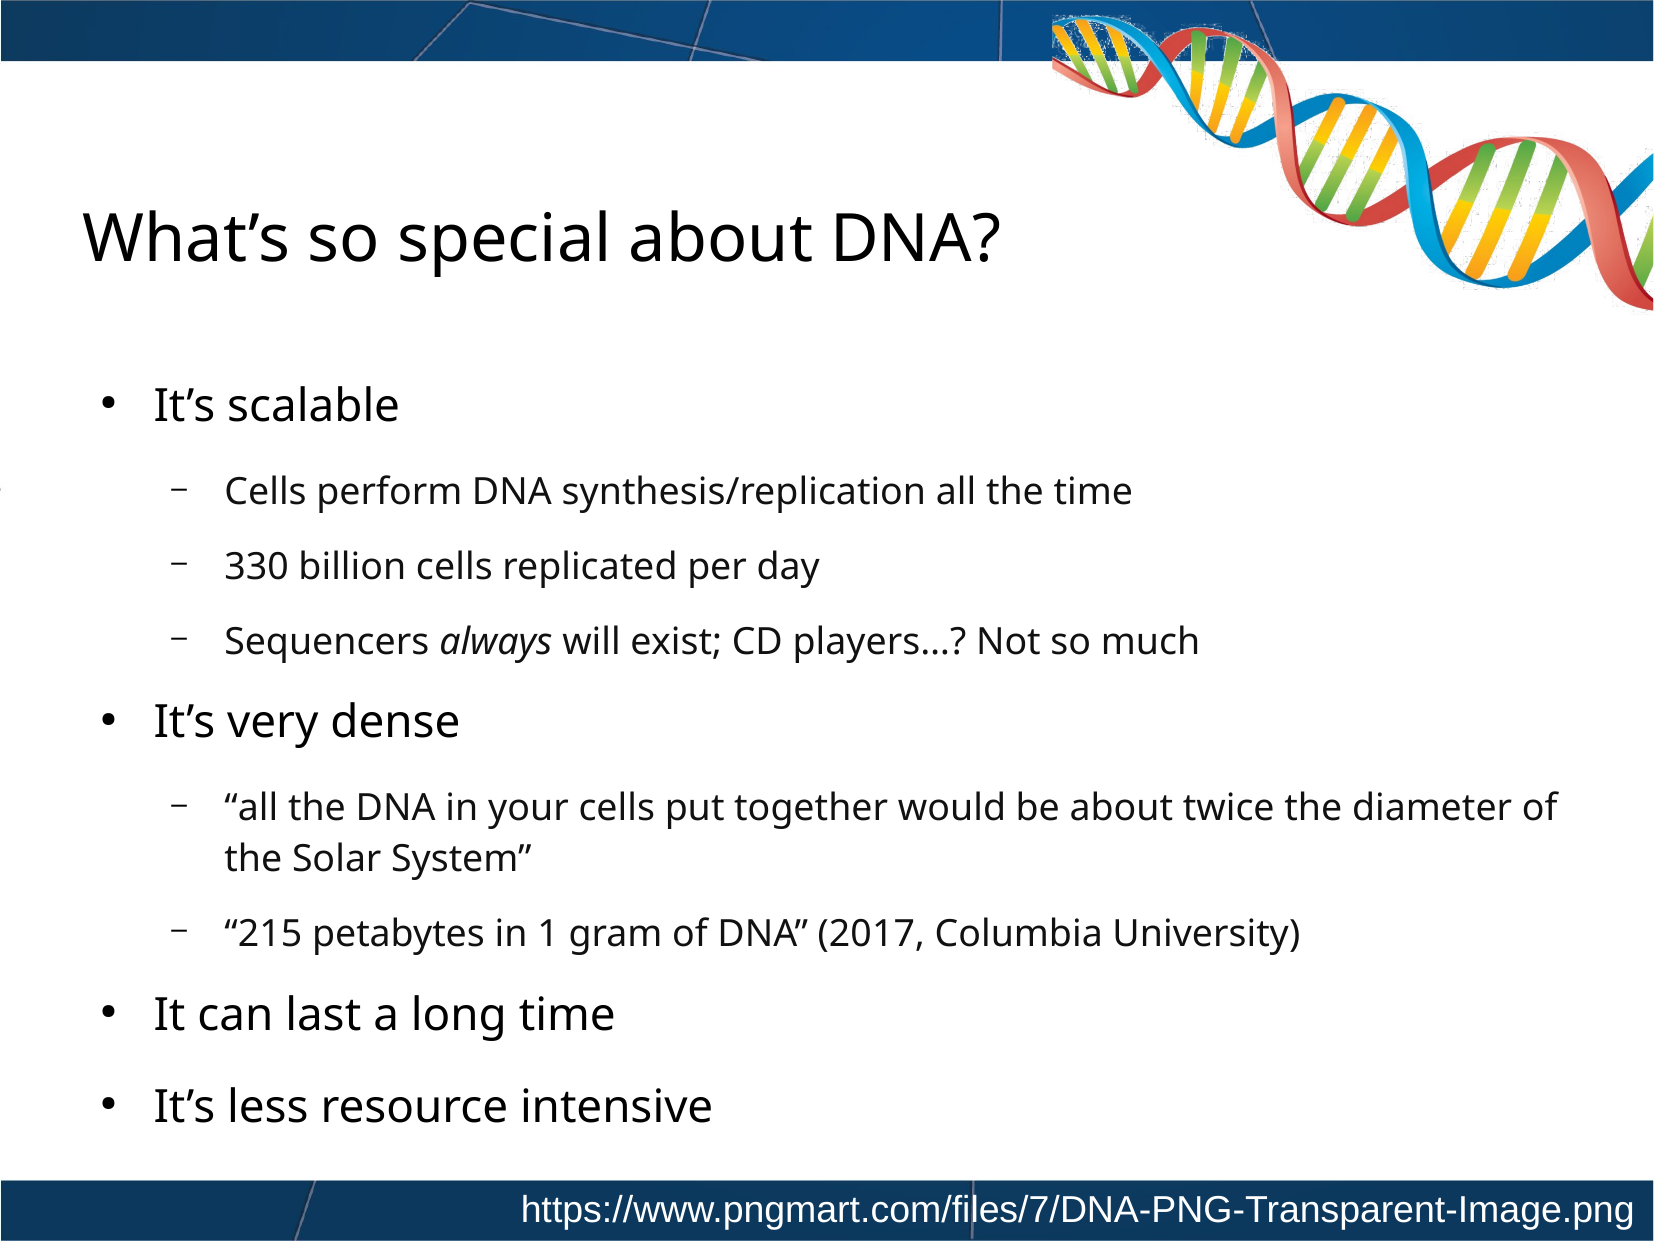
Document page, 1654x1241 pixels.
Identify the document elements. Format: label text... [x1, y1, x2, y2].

title What’s so special about DNA? [82, 132, 1052, 340]
picture [0, 0, 1654, 1241]
text_box https://www.pngmart.com/files/7/DNA-PNG-Transparent-Image.png [506, 1180, 1651, 1238]
list It’s scalable Cells perform DNA synthesis/replication all the time 330 billion cells replicated per day Sequencers always will exist; CD players…? Not so much It’s very dense “all the DNA in your cells put together would be about twice the diameter of the Solar System” “215 petabytes in 1 gram of DNA” (2017, Columbia University) It can last a long time It’s less resource intensive [82, 372, 1571, 1093]
